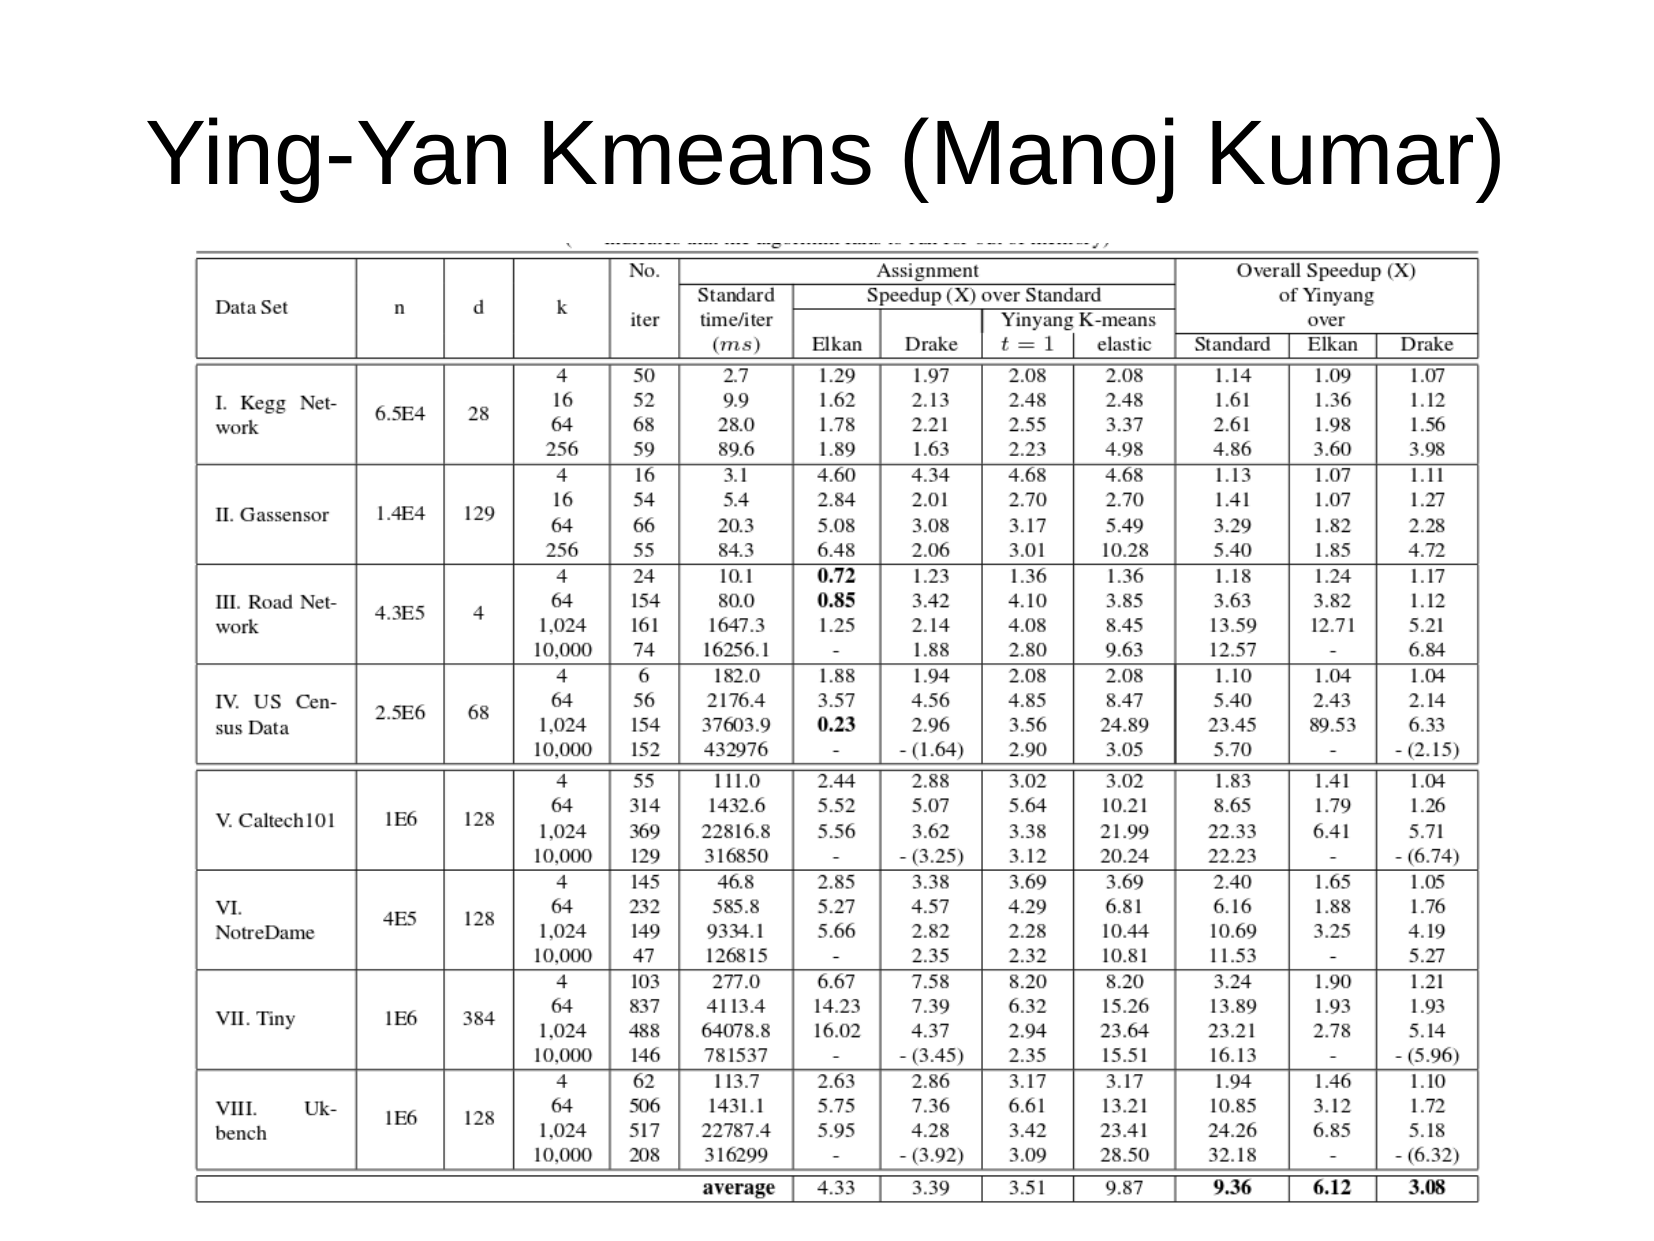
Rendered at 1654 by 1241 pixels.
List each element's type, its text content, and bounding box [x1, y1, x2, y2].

title Ying-Yan Kmeans (Manoj Kumar) [82, 49, 1571, 257]
picture [180, 243, 1510, 1216]
